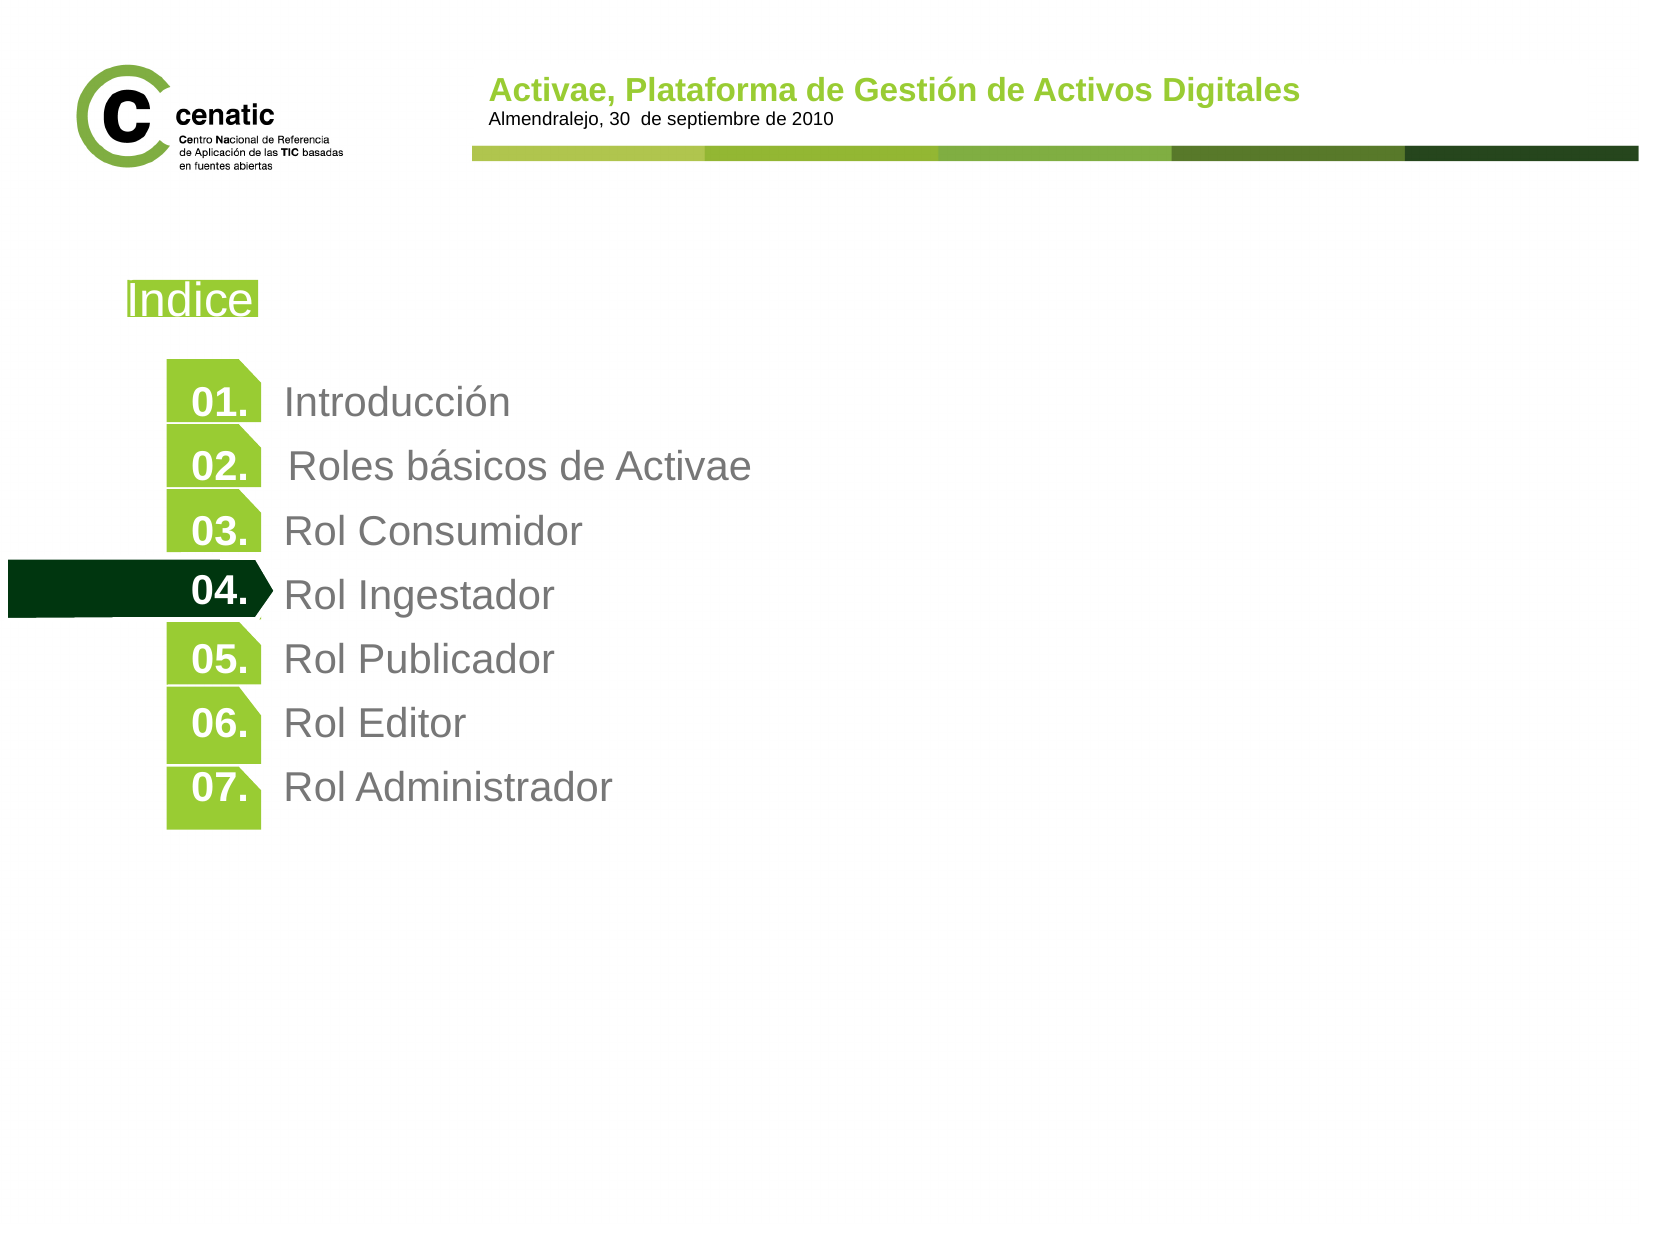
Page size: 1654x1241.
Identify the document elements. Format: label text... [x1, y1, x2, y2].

text_box [5, 557, 258, 621]
picture [0, 0, 1639, 1224]
text_box [264, 570, 277, 609]
text_box 04. [175, 559, 264, 621]
